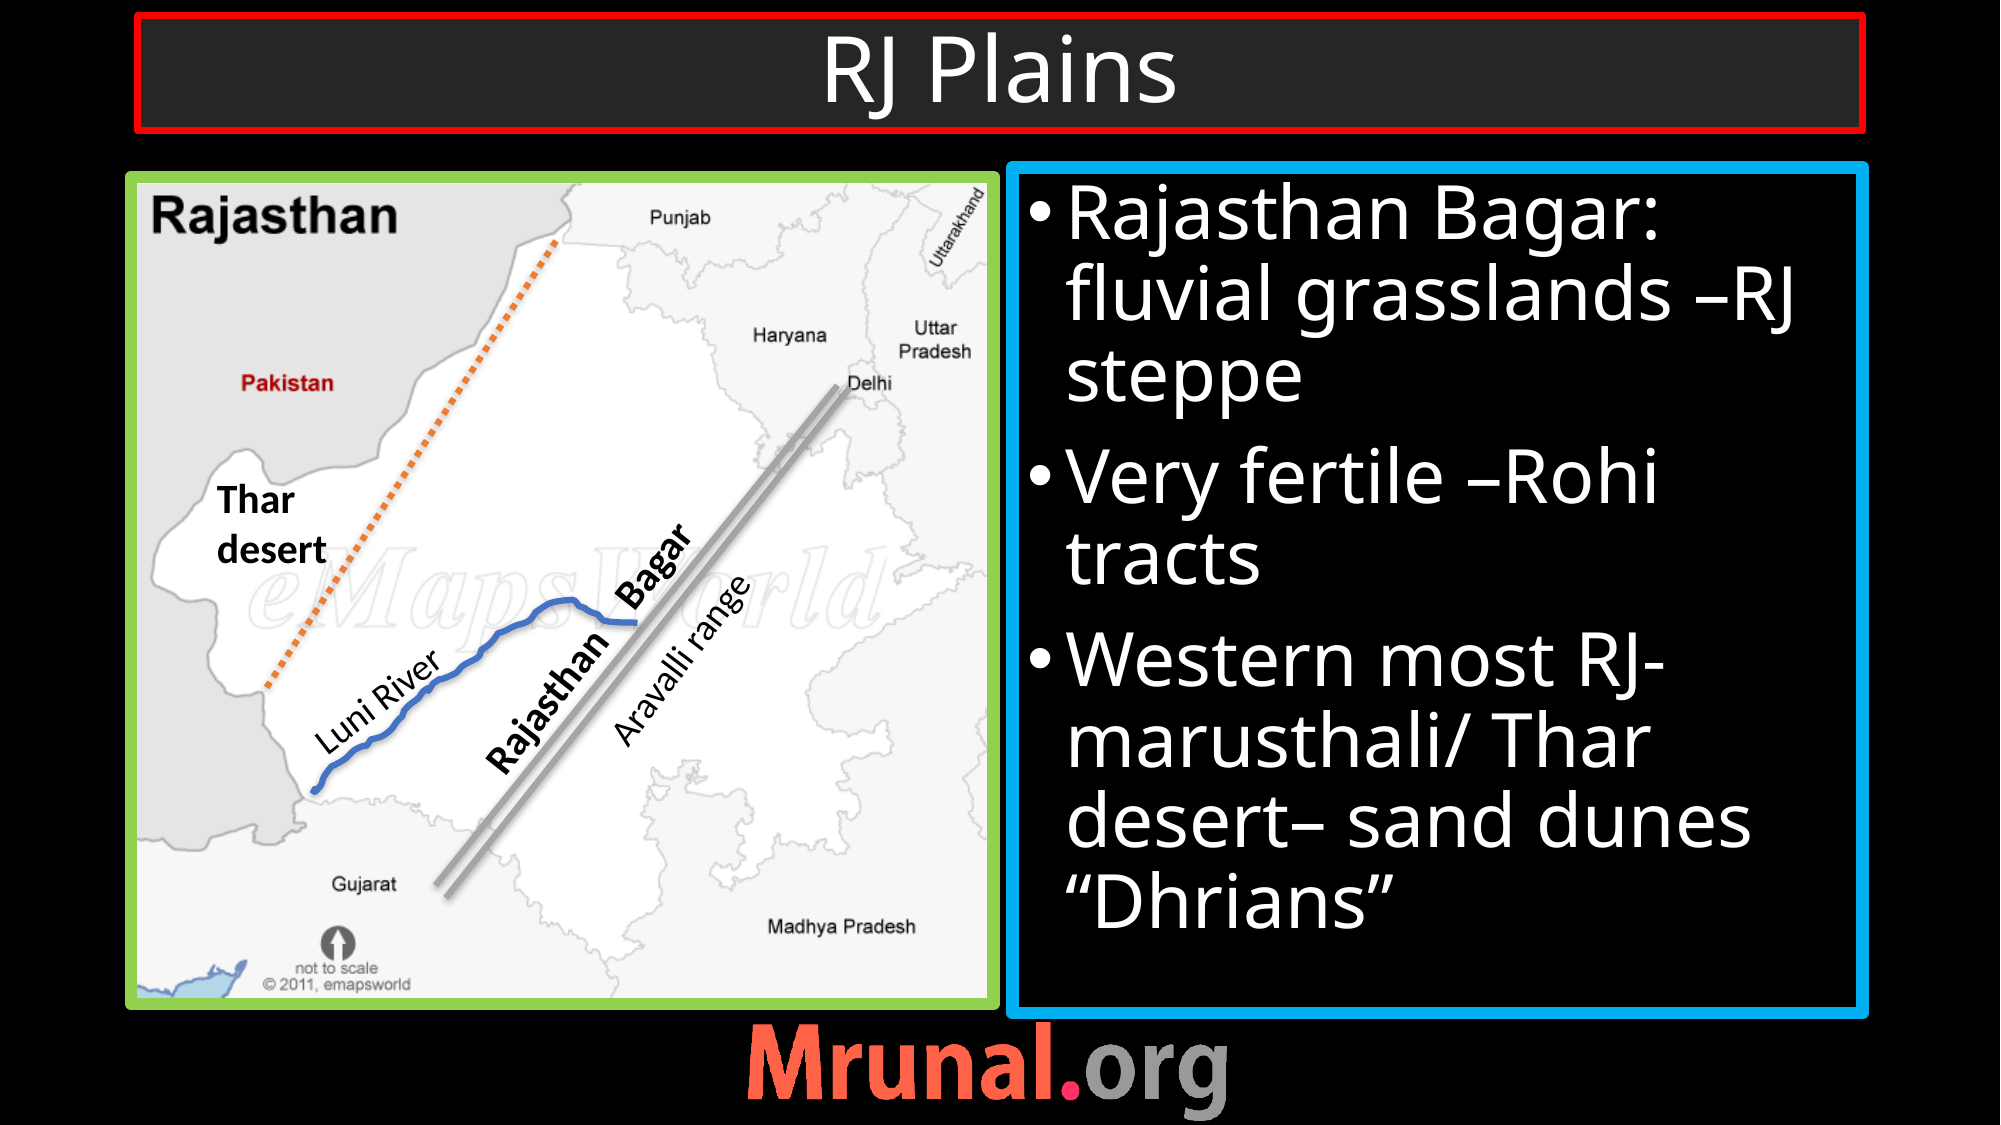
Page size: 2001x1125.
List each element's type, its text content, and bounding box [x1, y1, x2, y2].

text_box Rajasthan Bagar [457, 403, 788, 799]
text_box Luni River [288, 590, 505, 778]
title RJ Plains [137, 15, 1863, 131]
text_box Aravalli range [583, 515, 797, 770]
text_box Thar desert [202, 464, 352, 580]
picture [741, 1005, 1230, 1125]
list Rajasthan Bagar: fluvial grasslands –RJ steppe Very fertile –Rohi tracts Western most RJ- marusthali/ Thar desert– sand dunes “Dhrians” [1012, 167, 1863, 1014]
picture [137, 183, 988, 998]
